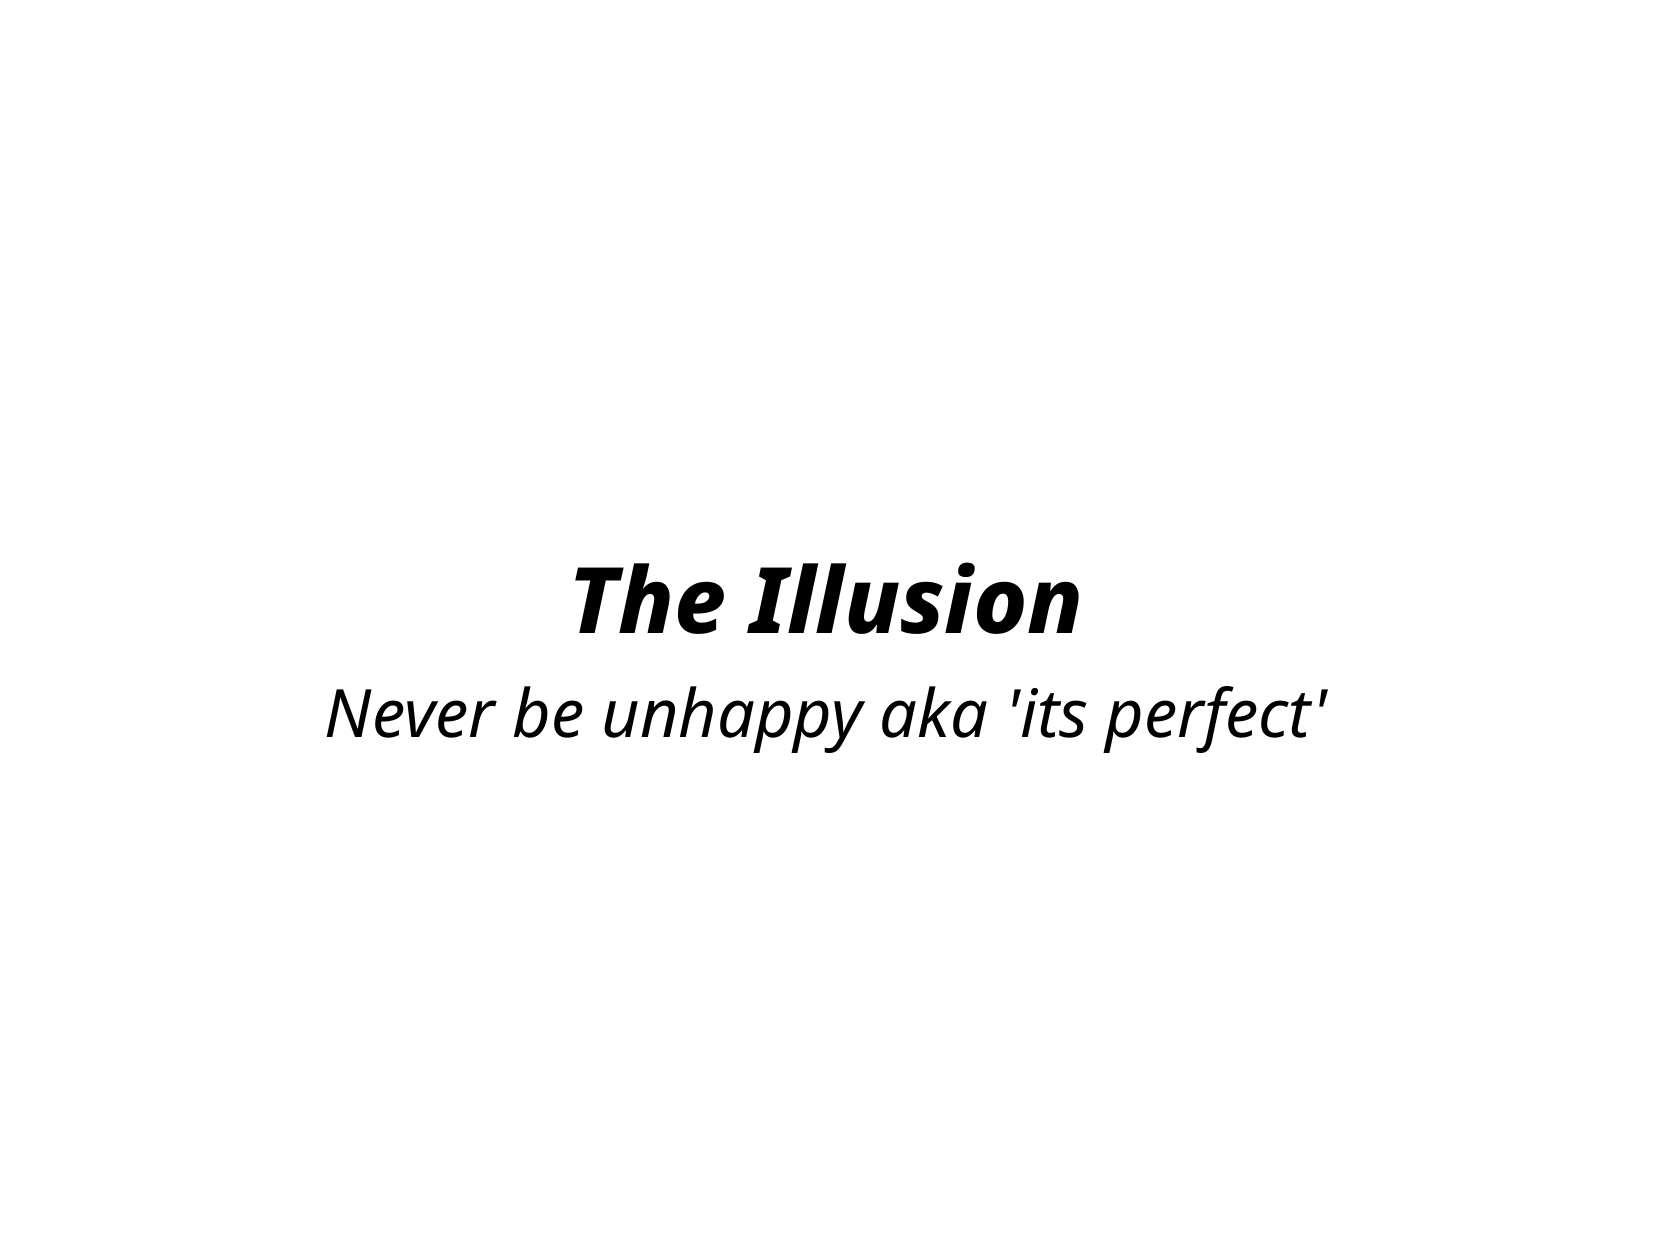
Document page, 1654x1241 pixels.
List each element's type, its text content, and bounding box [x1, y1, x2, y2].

title The Illusion [82, 495, 1571, 703]
title Never be unhappy aka 'its perfect' [82, 703, 1571, 815]
